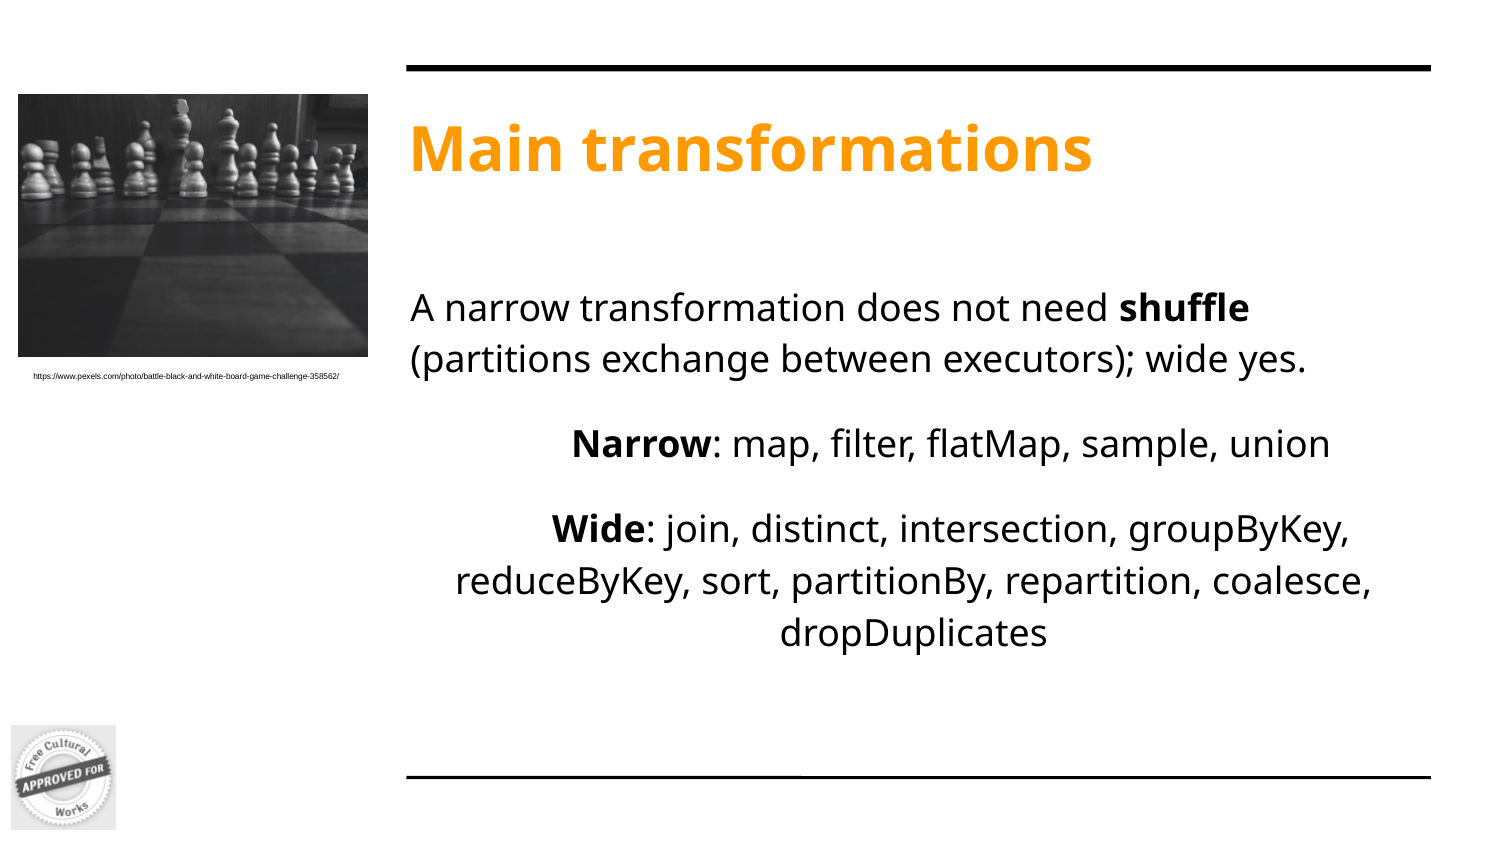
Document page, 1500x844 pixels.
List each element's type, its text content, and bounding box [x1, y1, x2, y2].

picture [18, 94, 368, 356]
text_box https://www.pexels.com/photo/battle-black-and-white-board-game-challenge-358562/ [18, 356, 453, 394]
list A narrow transformation does not need shuffle (partitions exchange between executors); wide yes. Narrow: map, filter, flatMap, sample, union Wide: join, distinct, intersection, groupByKey, reduceByKey, sort, partitionBy, repartition, coalesce, dropDuplicates [395, 261, 1433, 755]
picture [11, 725, 116, 830]
title Main transformations [393, 94, 1431, 199]
